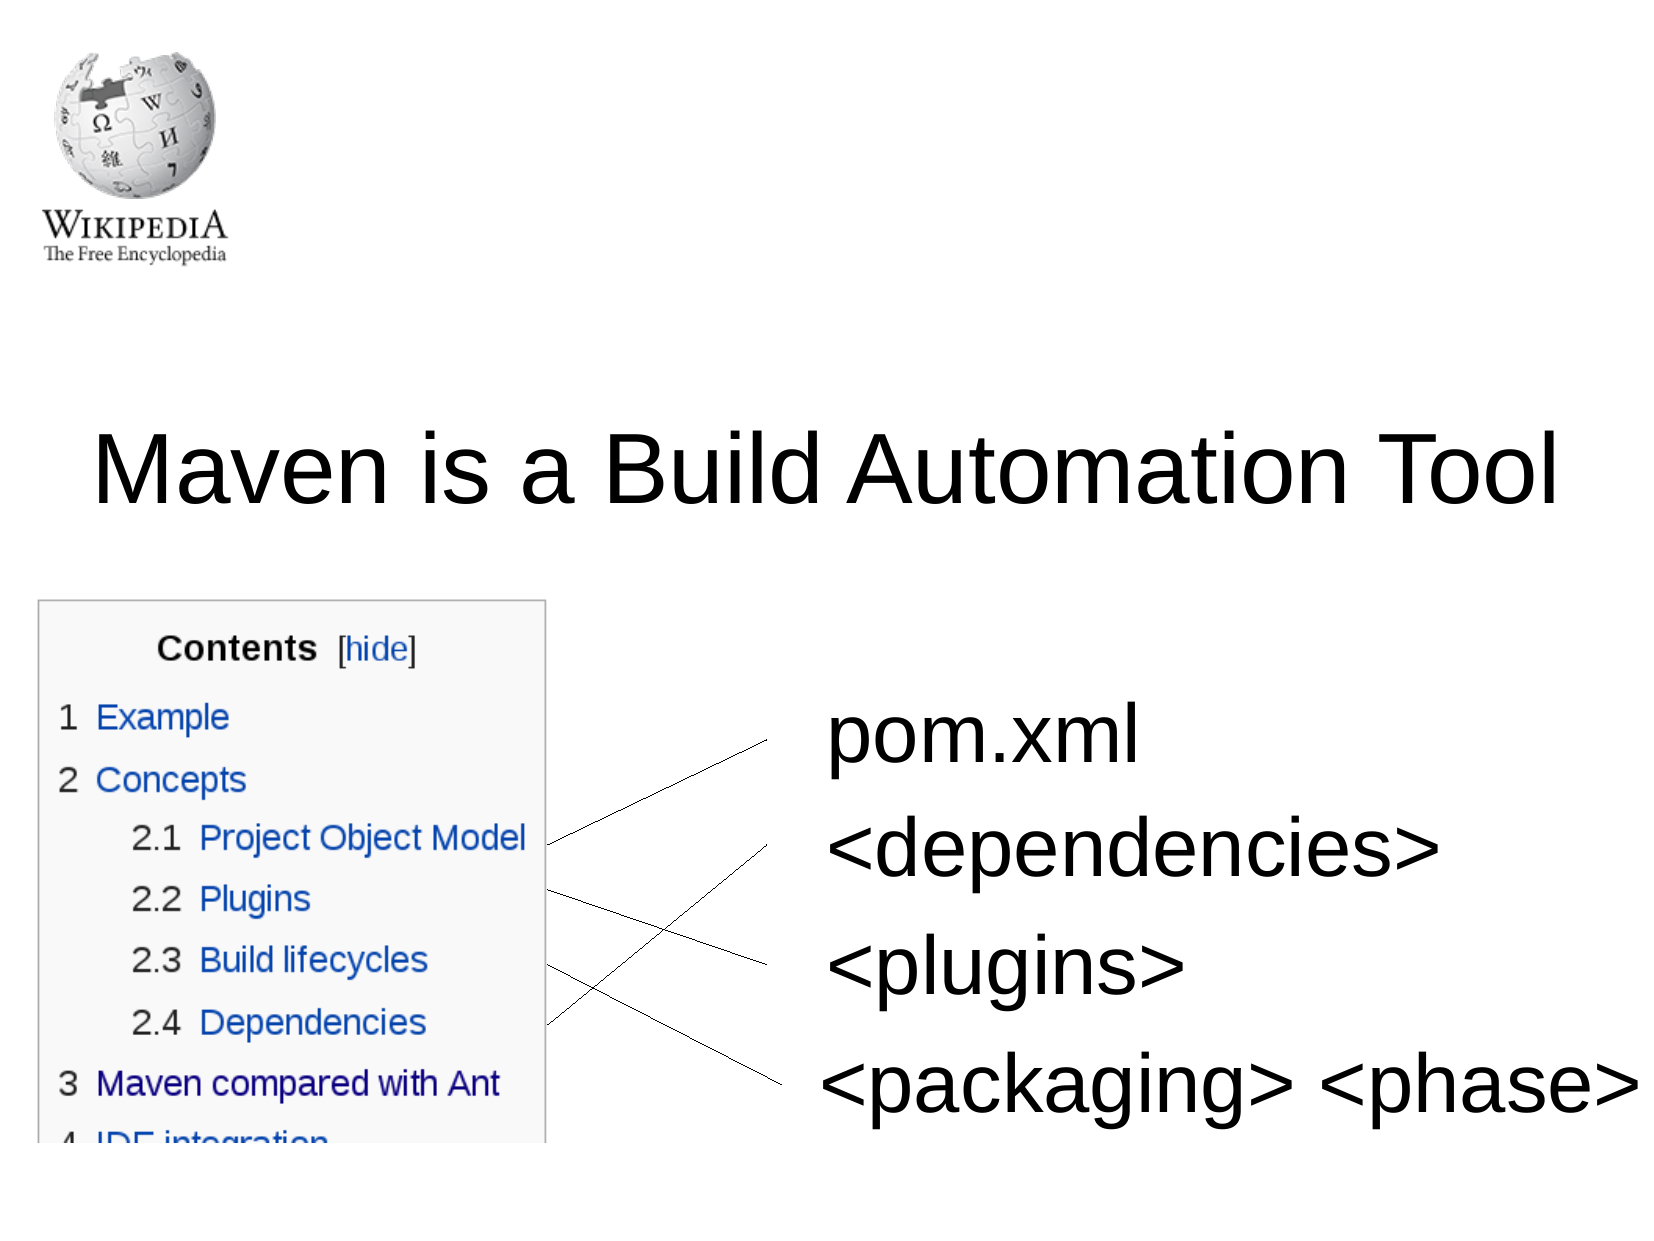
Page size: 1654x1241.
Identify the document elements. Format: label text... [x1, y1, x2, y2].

text_box <plugins> [811, 911, 1502, 1020]
picture [30, 29, 241, 273]
text_box <dependencies> [811, 793, 1502, 902]
subtitle Maven is a Build Automation Tool [82, 248, 1571, 691]
text_box pom.xml [811, 679, 1337, 791]
picture [27, 592, 548, 1143]
text_box <packaging> <phase> [804, 1029, 1654, 1138]
